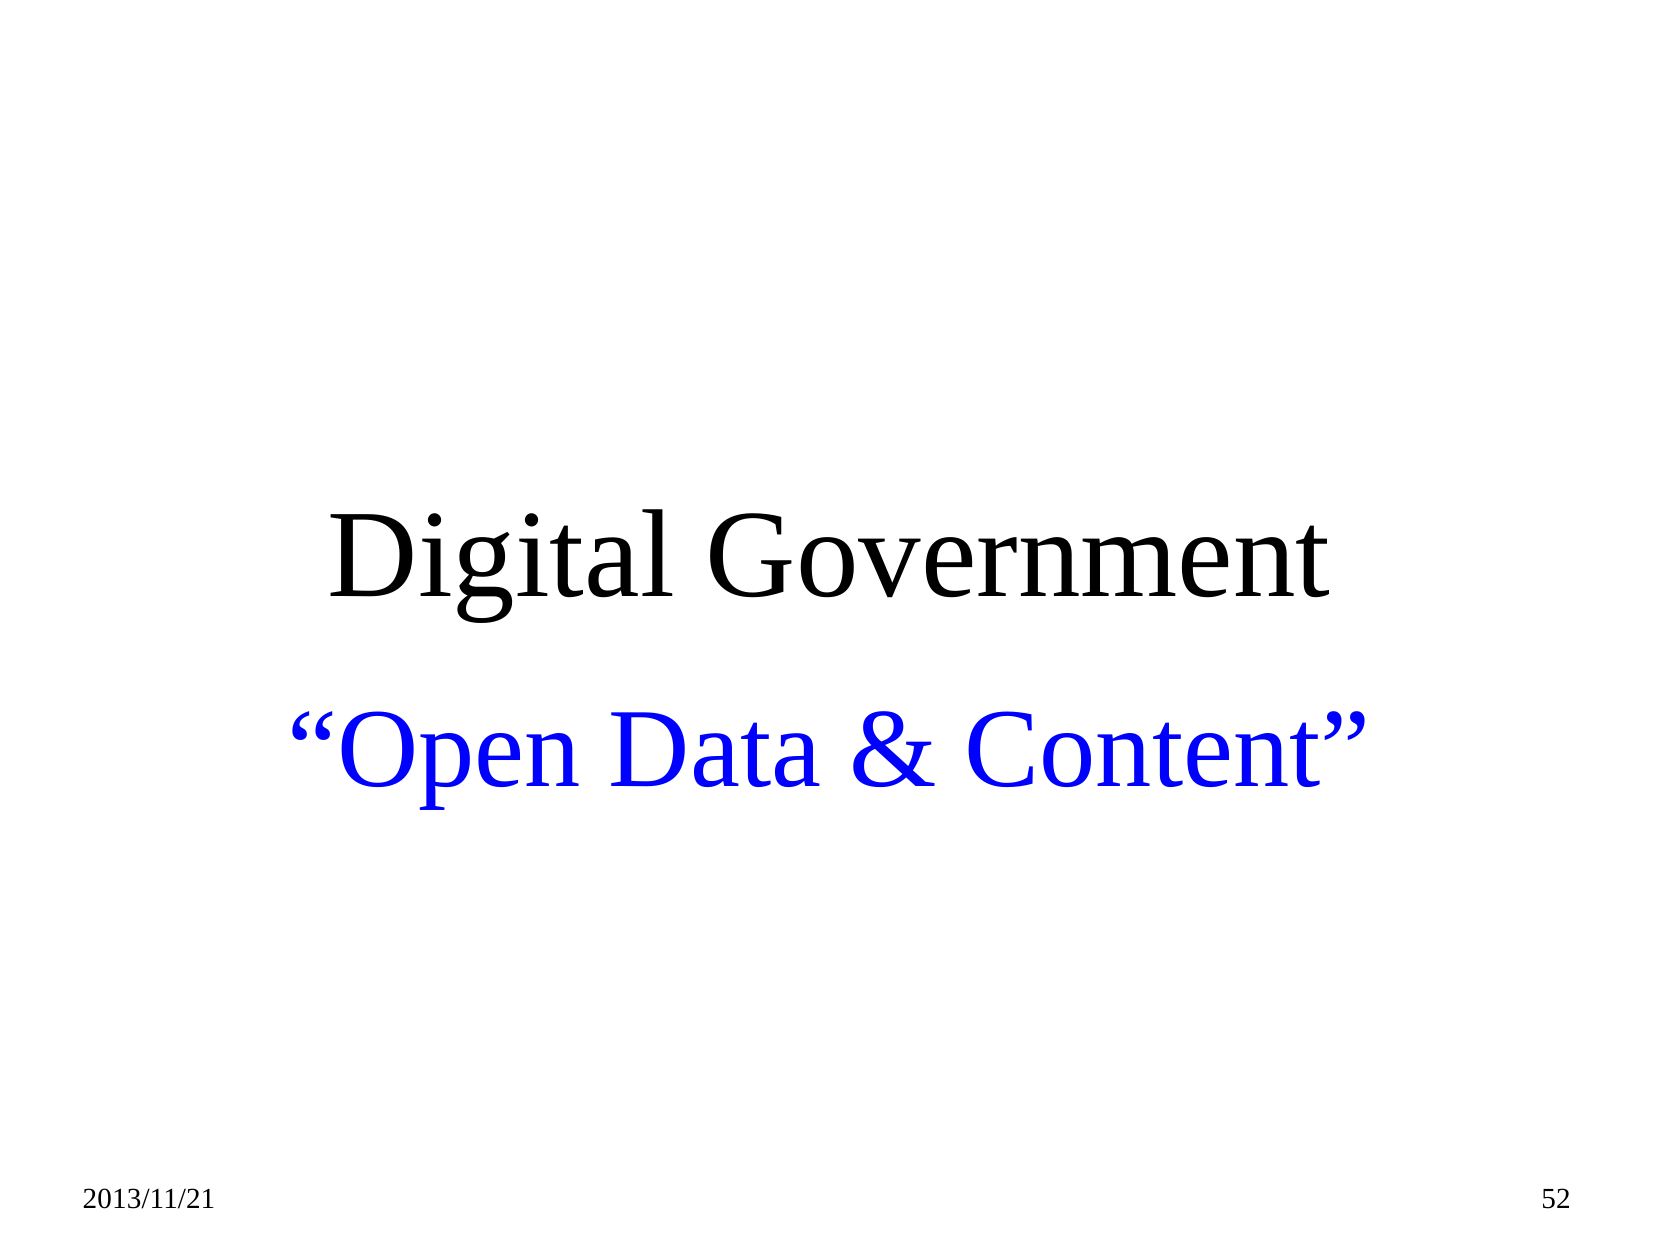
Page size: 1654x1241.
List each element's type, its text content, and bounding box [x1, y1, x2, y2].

text_box Digital Government “Open Data & Content” [271, 408, 1388, 749]
